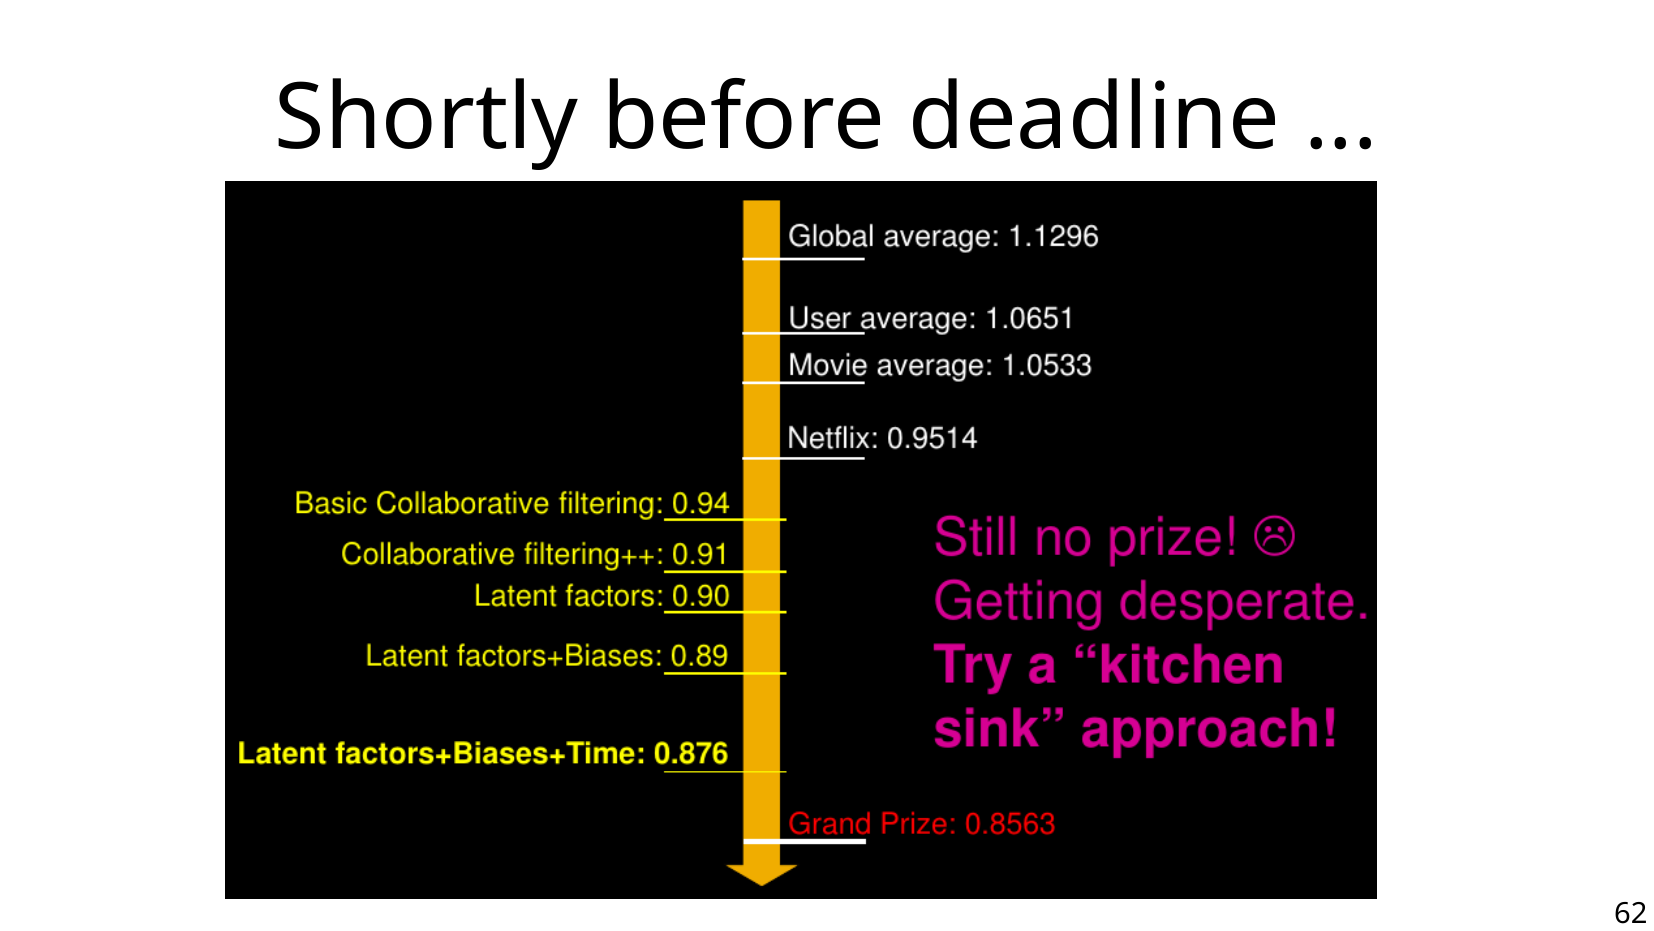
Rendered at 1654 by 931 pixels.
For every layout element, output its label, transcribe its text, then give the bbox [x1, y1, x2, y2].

title Shortly before deadline ... [82, 1, 1571, 226]
picture [225, 181, 1377, 899]
